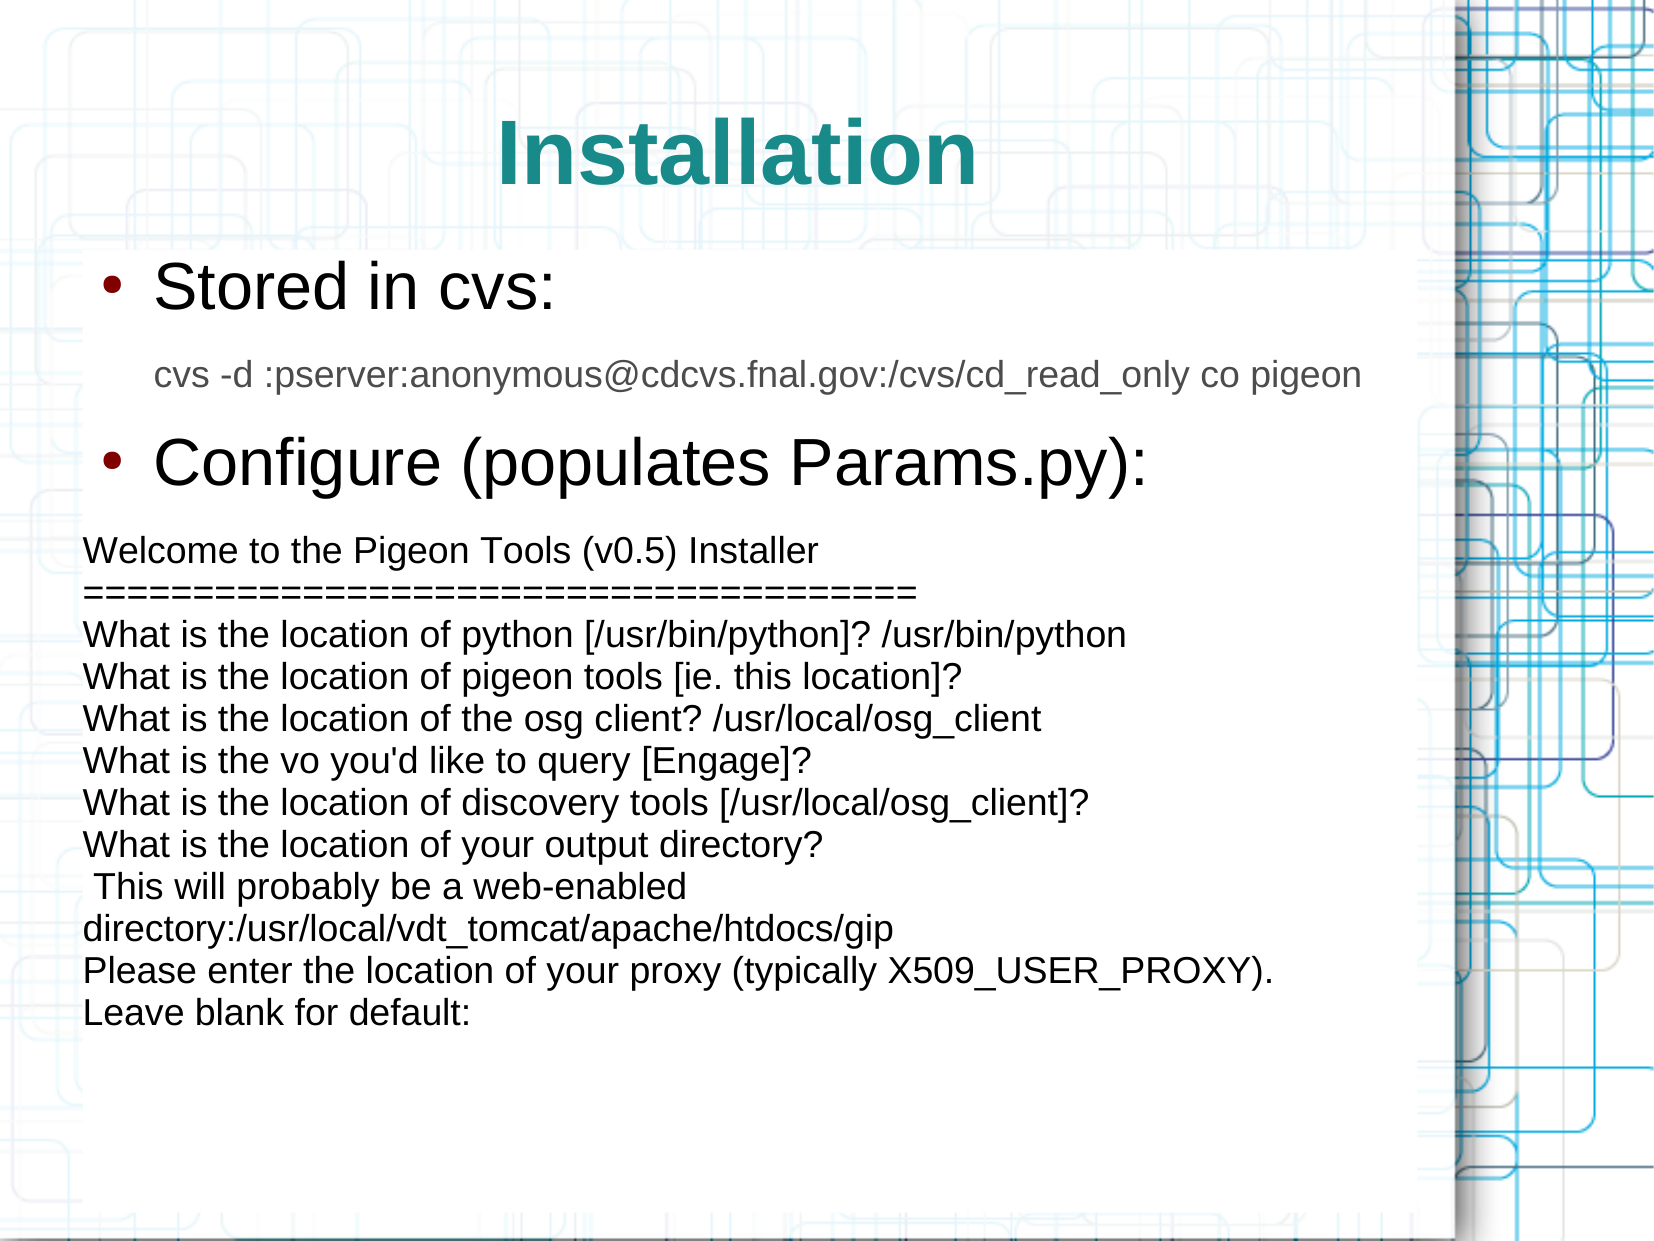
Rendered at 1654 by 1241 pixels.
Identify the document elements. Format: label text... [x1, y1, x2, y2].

picture [0, 0, 1654, 1241]
list Stored in cvs: cvs -d :pserver:anonymous@cdcvs.fnal.gov:/cvs/cd_read_only co pigeon Configure (populates Params.py): Welcome to the Pigeon Tools (v0.5) Installer ====================================== What is the location of python [/usr/bin/python]? /usr/bin/python What is the location of pigeon tools [ie. this location]? What is the location of the osg client? /usr/local/osg_client What is the vo you'd like to query [Engage]? What is the location of discovery tools [/usr/local/osg_client]? What is the location of your output directory? This will probably be a web-enabled directory:/usr/local/vdt_tomcat/apache/htdocs/gip Please enter the location of your proxy (typically X509_USER_PROXY). Leave blank for default: [82, 249, 1418, 1213]
title Installation [59, 49, 1418, 257]
